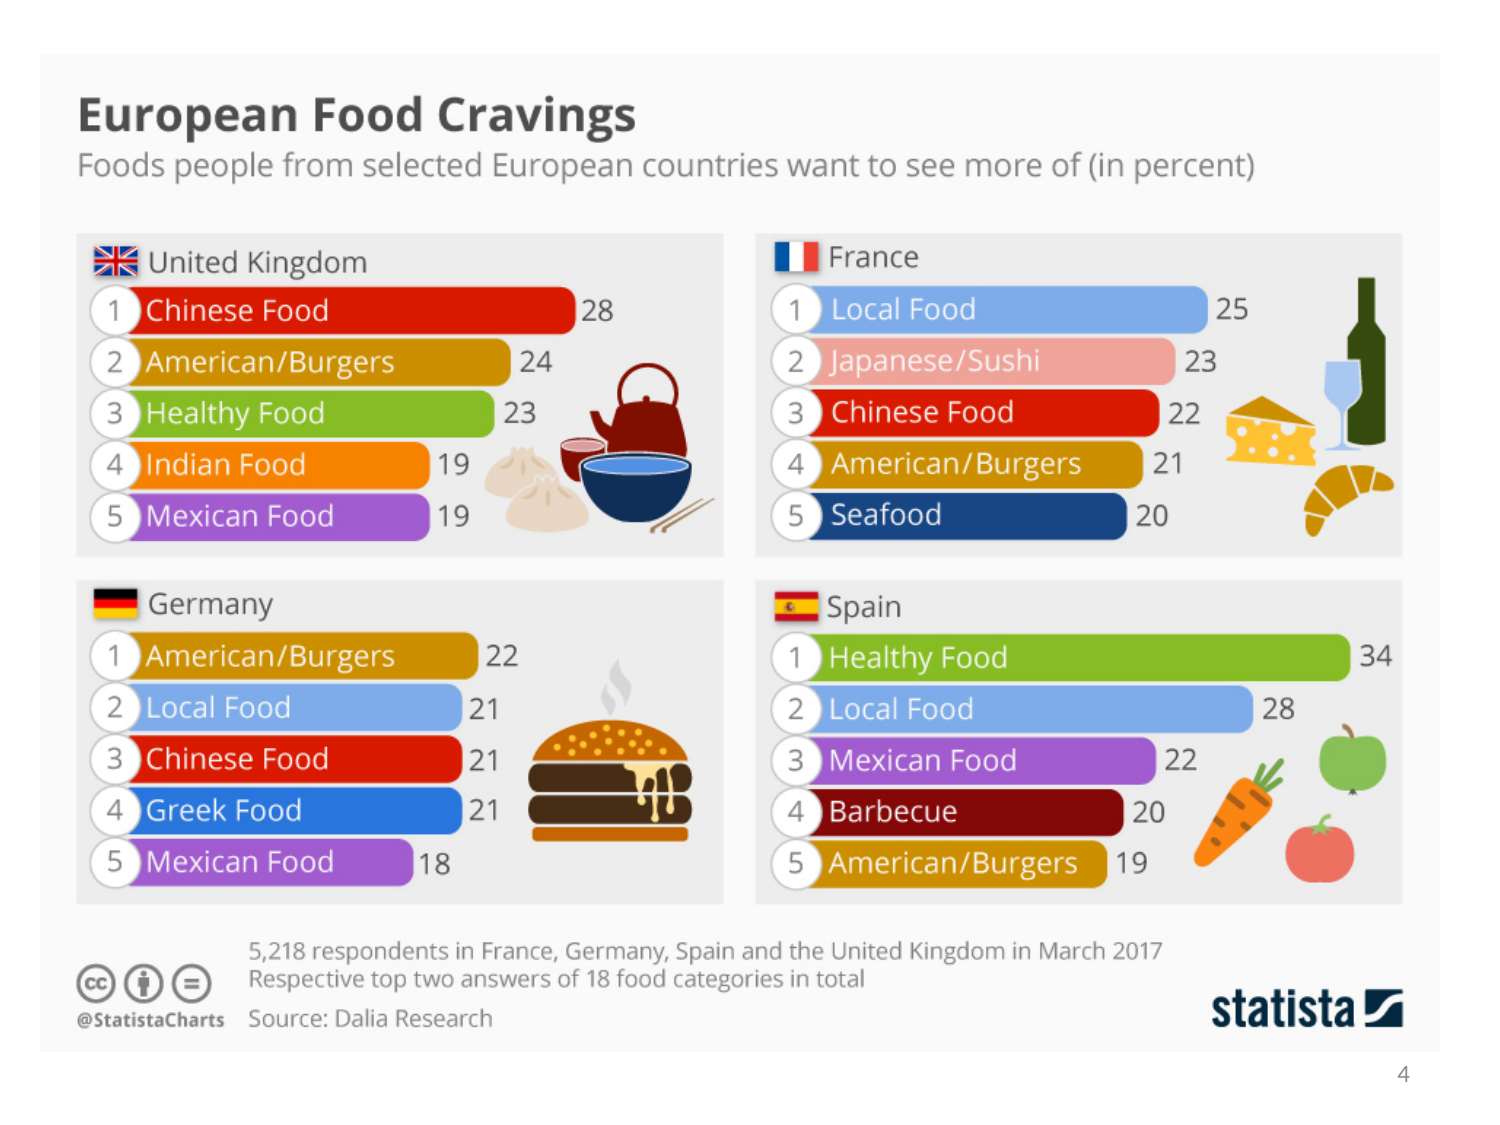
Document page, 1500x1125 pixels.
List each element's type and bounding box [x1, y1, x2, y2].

picture [40, 54, 1440, 1052]
